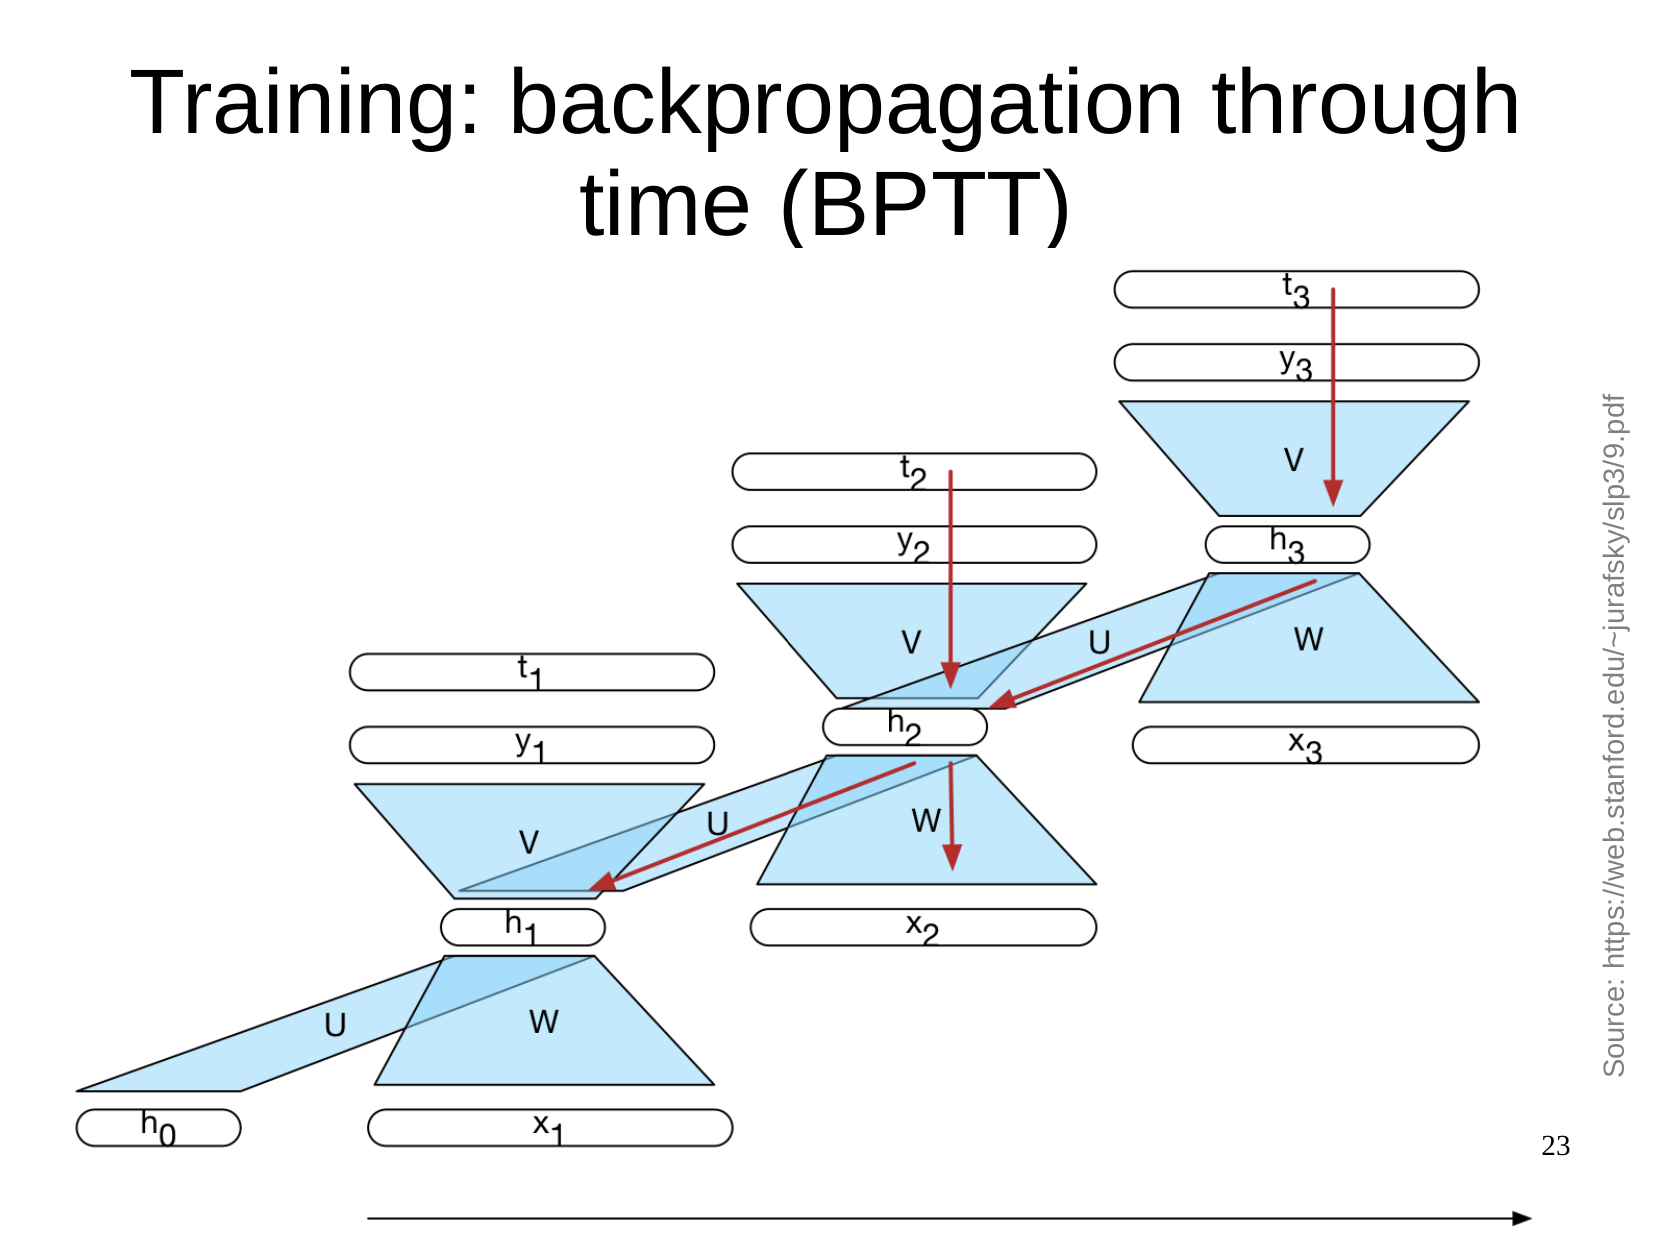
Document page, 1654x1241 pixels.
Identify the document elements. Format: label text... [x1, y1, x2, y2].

picture [69, 248, 1534, 1230]
text_box Source: https://web.stanford.edu/~jurafsky/slp3/9.pdf [1590, 330, 1647, 1094]
title Training: backpropagation through time (BPTT) [82, 49, 1571, 257]
